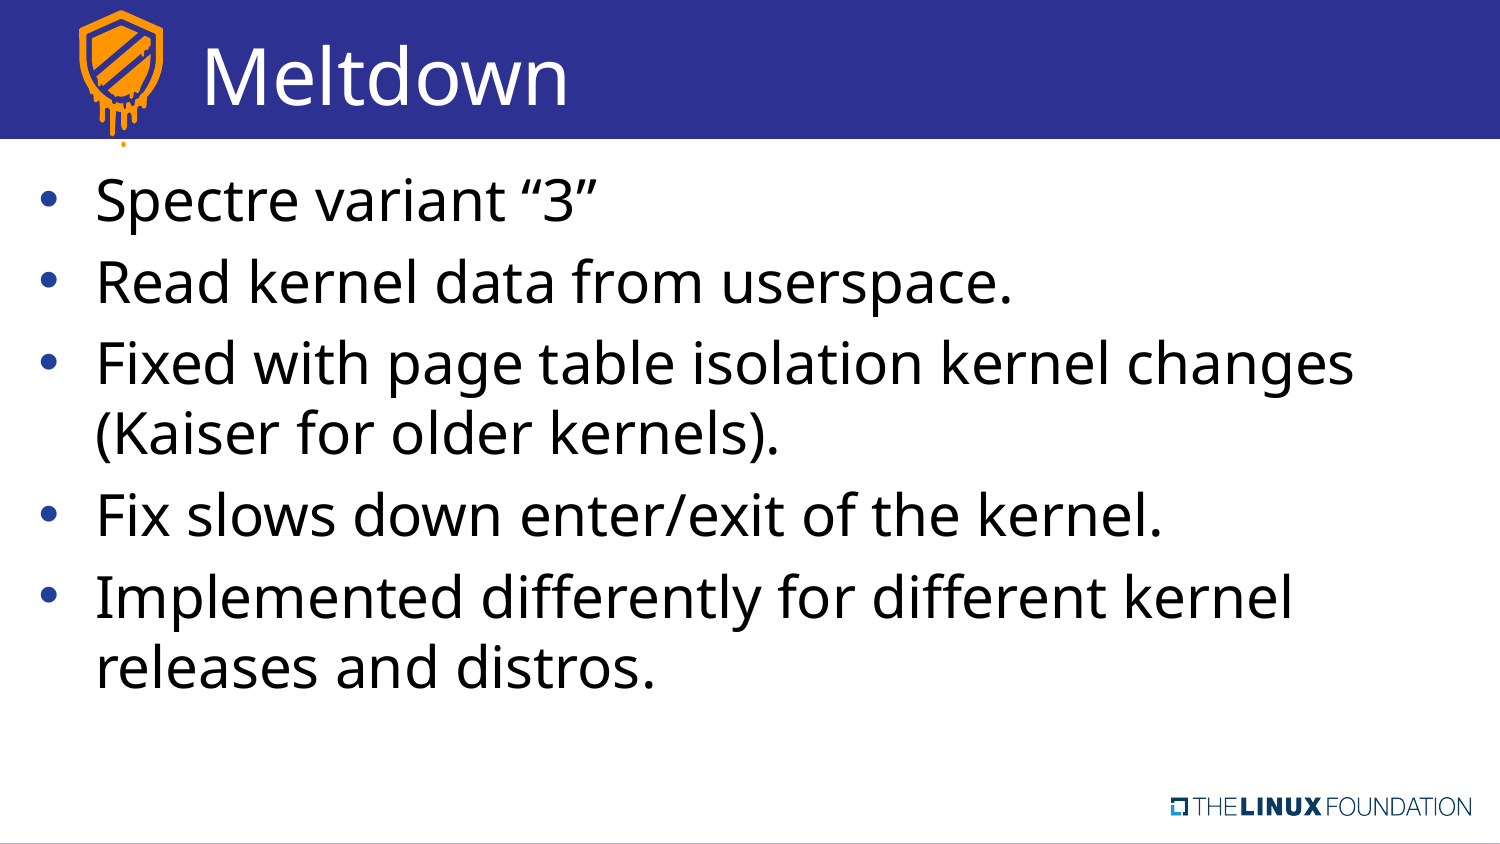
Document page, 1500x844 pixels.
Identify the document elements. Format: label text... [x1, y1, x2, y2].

picture [1171, 797, 1471, 816]
picture [78, 9, 163, 147]
list Spectre variant “3” Read kernel data from userspace. Fixed with page table isolation kernel changes (Kaiser for older kernels). Fix slows down enter/exit of the kernel. Implemented differently for different kernel releases and distros. [23, 155, 1464, 777]
title Meltdown [48, 7, 1425, 140]
